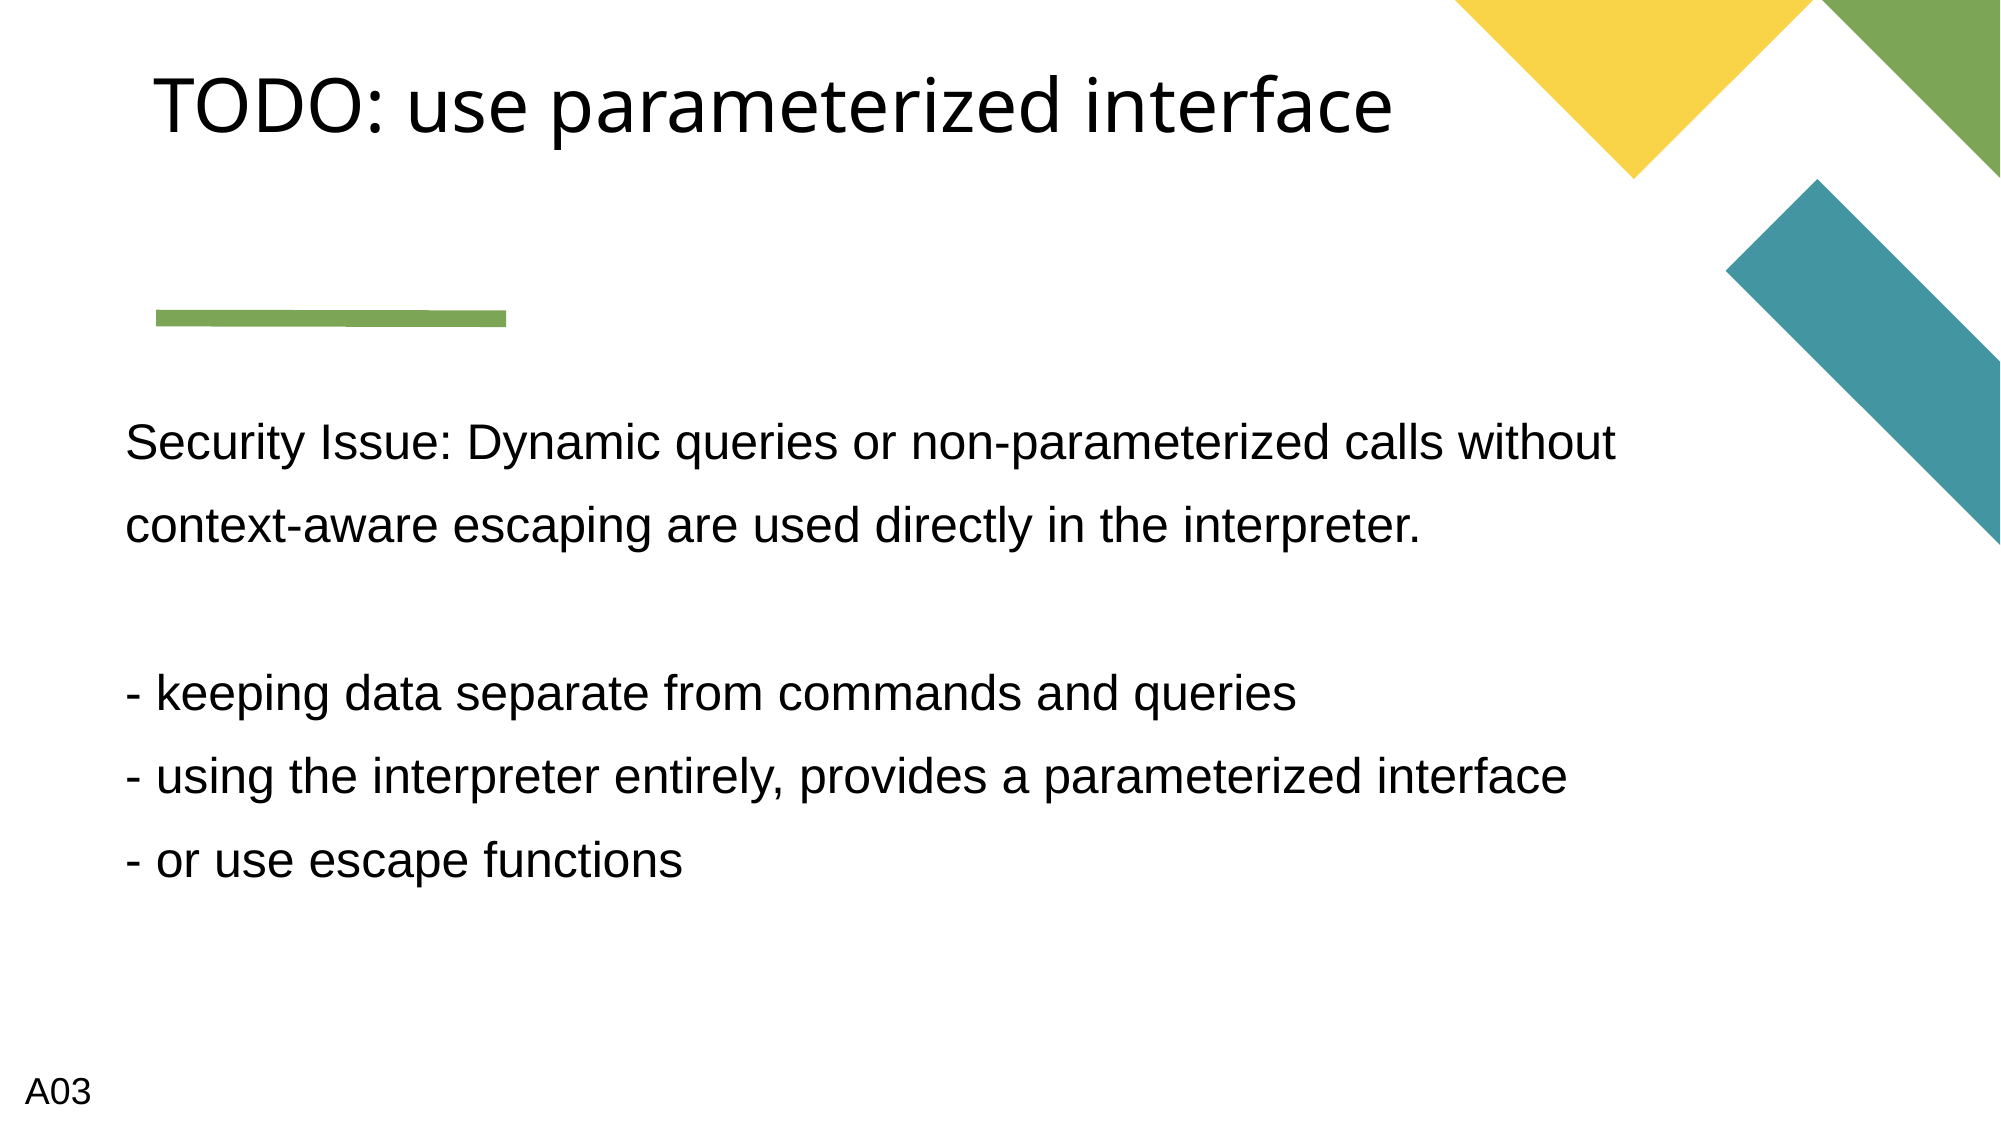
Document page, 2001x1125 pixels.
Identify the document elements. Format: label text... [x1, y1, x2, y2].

title TODO: use parameterized interface [153, 16, 1914, 191]
text_box A03 [10, 1062, 107, 1120]
text_box Security Issue: Dynamic queries or non-parameterized calls without context-aware escaping are used directly in the interpreter. - keeping data separate from commands and queries - using the interpreter entirely, provides a parameterized interface - or use escape functions [110, 295, 1808, 980]
